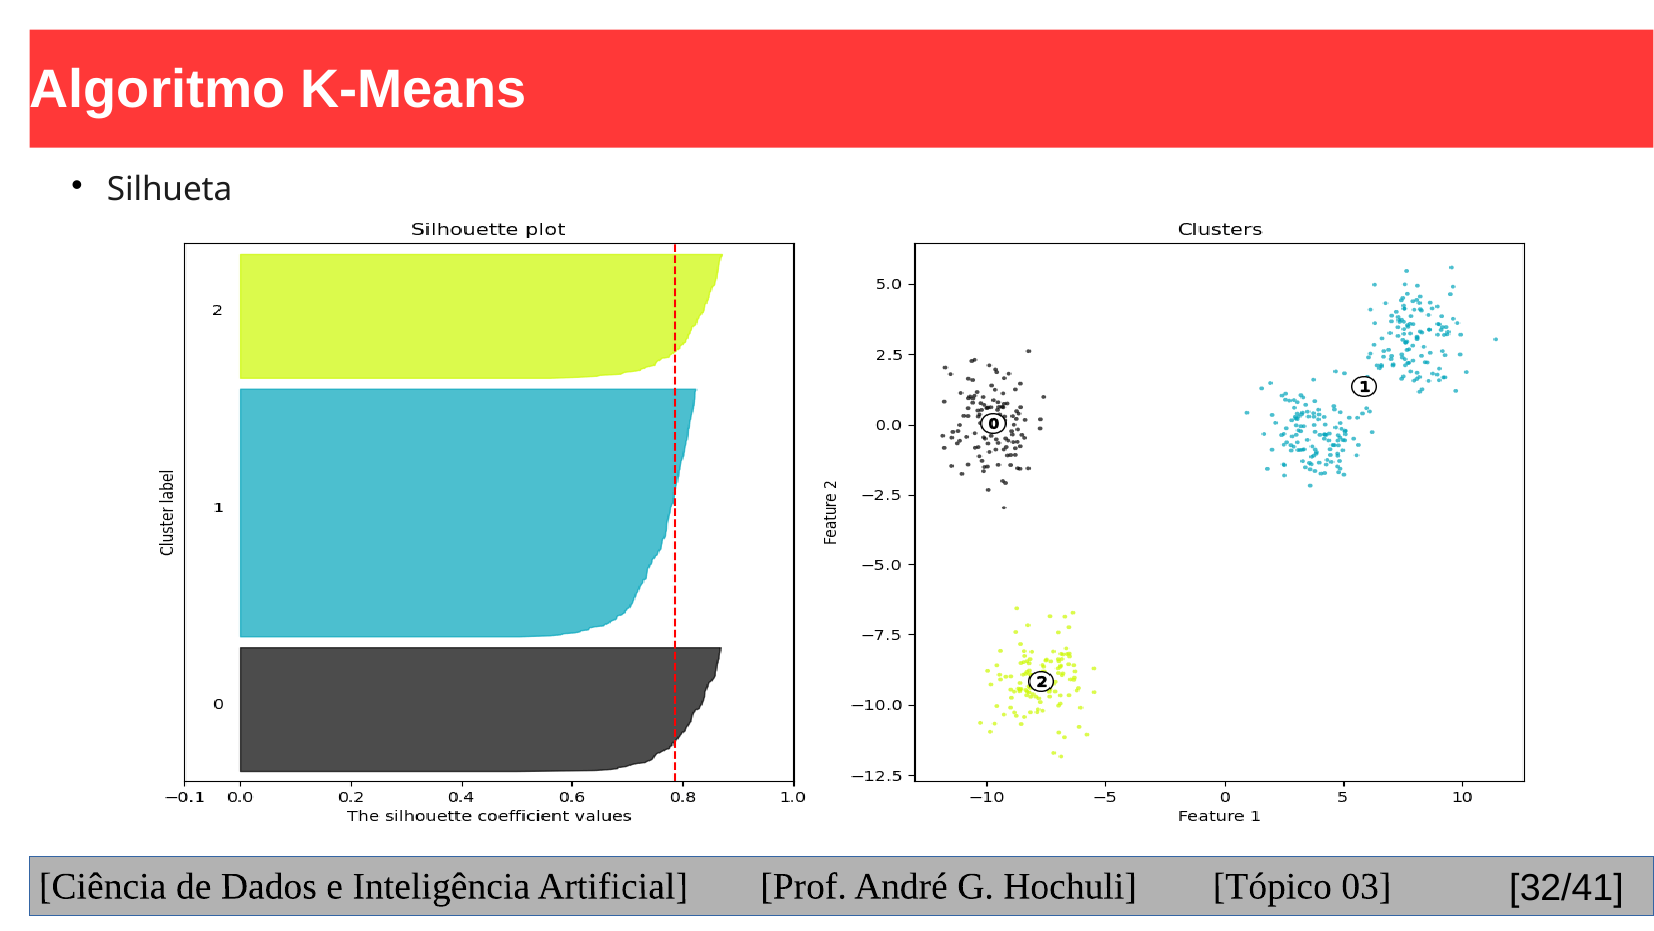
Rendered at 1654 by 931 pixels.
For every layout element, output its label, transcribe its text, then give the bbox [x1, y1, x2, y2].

text_box Silhueta [56, 89, 1595, 931]
picture [147, 206, 1536, 840]
title Algoritmo K-Means [29, 29, 1654, 148]
